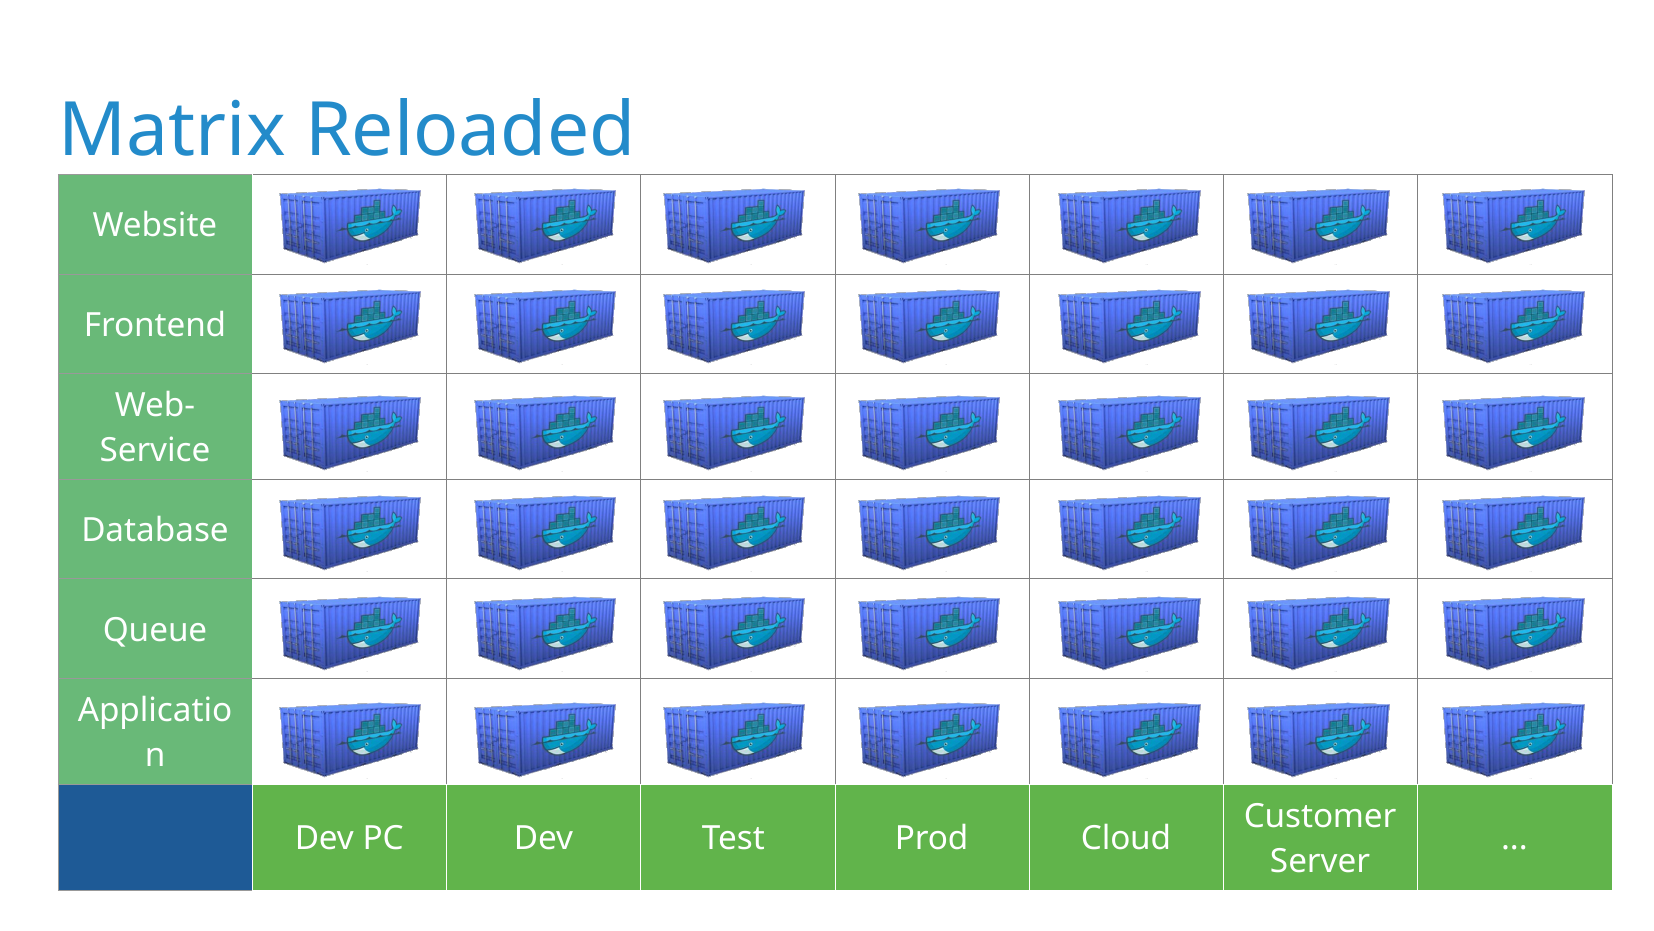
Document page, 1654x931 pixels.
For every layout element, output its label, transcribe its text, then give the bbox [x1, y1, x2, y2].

picture [279, 495, 421, 572]
picture [663, 495, 805, 572]
table_cell [447, 374, 640, 479]
picture [858, 289, 1000, 365]
picture [1442, 702, 1585, 779]
table_cell Application [59, 679, 252, 784]
picture [279, 596, 421, 672]
picture [1247, 289, 1390, 365]
picture [1247, 702, 1390, 779]
picture [858, 702, 1000, 779]
table_cell [641, 275, 835, 373]
table_cell Web-Service [59, 374, 252, 479]
picture [663, 702, 805, 779]
table_cell Frontend [59, 275, 252, 373]
table_header Website [59, 178, 252, 274]
table_cell [1030, 579, 1223, 678]
picture [1058, 596, 1201, 672]
table_cell Database [59, 480, 252, 578]
table_cell [253, 480, 446, 578]
picture [474, 596, 616, 672]
picture [858, 188, 1000, 265]
table_cell [59, 785, 252, 890]
table_cell [836, 275, 1029, 373]
table_cell Queue [59, 579, 252, 678]
table_header [836, 178, 1029, 274]
picture [663, 596, 805, 672]
picture [1058, 495, 1201, 572]
picture [858, 495, 1000, 572]
picture [1058, 395, 1201, 472]
table_cell [447, 679, 640, 784]
table_cell [836, 480, 1029, 578]
picture [663, 395, 805, 472]
table_cell [1030, 374, 1223, 479]
table_header [253, 178, 446, 274]
table_cell Dev [447, 785, 640, 890]
title Matrix Reloaded [59, 59, 1595, 178]
picture [474, 495, 616, 572]
picture [474, 395, 616, 472]
table_header [641, 178, 835, 274]
picture [279, 702, 421, 779]
picture [1442, 395, 1585, 472]
picture [1058, 702, 1201, 779]
table_cell [253, 374, 446, 479]
picture [663, 289, 805, 365]
table_cell [1418, 579, 1612, 678]
table_cell [836, 579, 1029, 678]
table_header [447, 178, 640, 274]
table_cell [641, 579, 835, 678]
table_cell [1224, 275, 1417, 373]
table_cell [641, 679, 835, 784]
table_cell [1418, 275, 1612, 373]
table_cell [1030, 679, 1223, 784]
table_header [1030, 178, 1223, 274]
table_cell Dev PC [253, 785, 446, 890]
picture [279, 188, 421, 265]
table_cell [641, 480, 835, 578]
picture [858, 395, 1000, 472]
picture [1247, 495, 1390, 572]
table_header [1224, 178, 1417, 274]
picture [1247, 596, 1390, 672]
table_cell [1418, 374, 1612, 479]
picture [1058, 188, 1201, 265]
table_cell Customer Server [1224, 785, 1417, 890]
picture [1442, 495, 1585, 572]
table_cell Cloud [1030, 785, 1223, 890]
picture [1442, 596, 1585, 672]
table_cell [641, 374, 835, 479]
table_cell Test [641, 785, 835, 890]
picture [858, 596, 1000, 672]
table_cell [1224, 374, 1417, 479]
picture [474, 188, 616, 265]
table_cell [447, 579, 640, 678]
table_cell [836, 374, 1029, 479]
table_cell Prod [836, 785, 1029, 890]
table_cell [447, 275, 640, 373]
table_cell [1030, 480, 1223, 578]
table_cell [253, 579, 446, 678]
table_cell [1224, 480, 1417, 578]
table_cell [1224, 679, 1417, 784]
picture [663, 188, 805, 265]
picture [474, 702, 616, 779]
picture [279, 395, 421, 472]
table_cell ... [1418, 785, 1612, 890]
table_cell [836, 679, 1029, 784]
table_cell [253, 275, 446, 373]
table_cell [1224, 579, 1417, 678]
picture [1247, 188, 1390, 265]
table_cell [447, 480, 640, 578]
table_cell [253, 679, 446, 784]
picture [1442, 289, 1585, 365]
table_cell [1030, 275, 1223, 373]
table_header [1418, 175, 1612, 274]
picture [1247, 395, 1390, 472]
picture [279, 289, 421, 365]
picture [474, 289, 616, 365]
table_cell [1418, 480, 1612, 578]
table_cell [1418, 679, 1612, 784]
picture [1058, 289, 1201, 365]
picture [1442, 188, 1585, 265]
